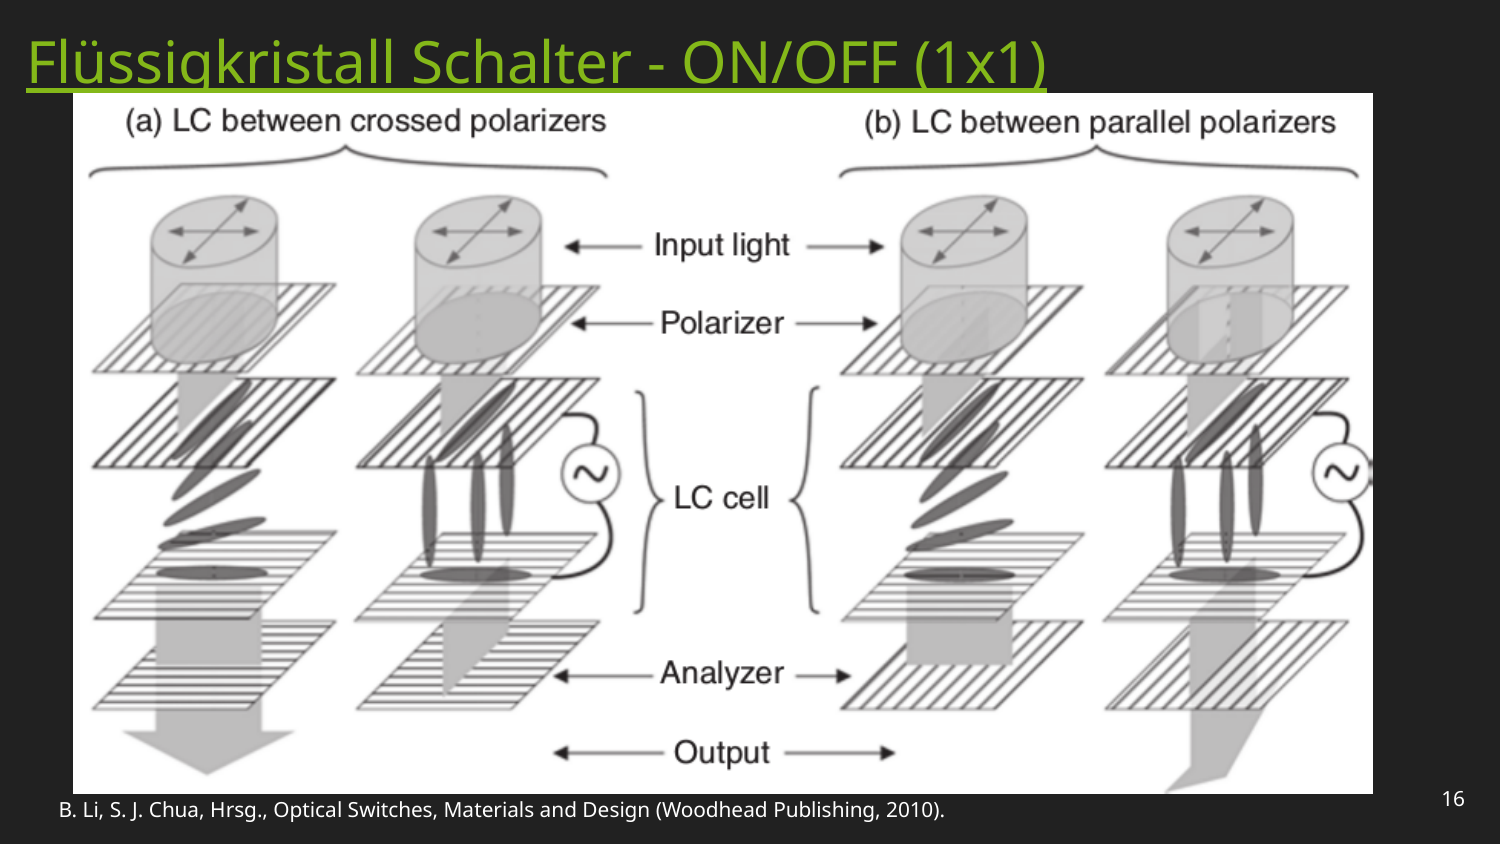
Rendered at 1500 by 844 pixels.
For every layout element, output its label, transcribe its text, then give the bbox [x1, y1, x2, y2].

picture [73, 93, 1373, 794]
slide_number <number> [1389, 764, 1480, 830]
text_box B. Li, S. J. Chua, Hrsg., Optical Switches, Materials and Design (Woodhead Publishing, 2010). [43, 782, 1233, 830]
title Flüssigkristall Schalter - ON/OFF (1x1) [11, 0, 1373, 94]
